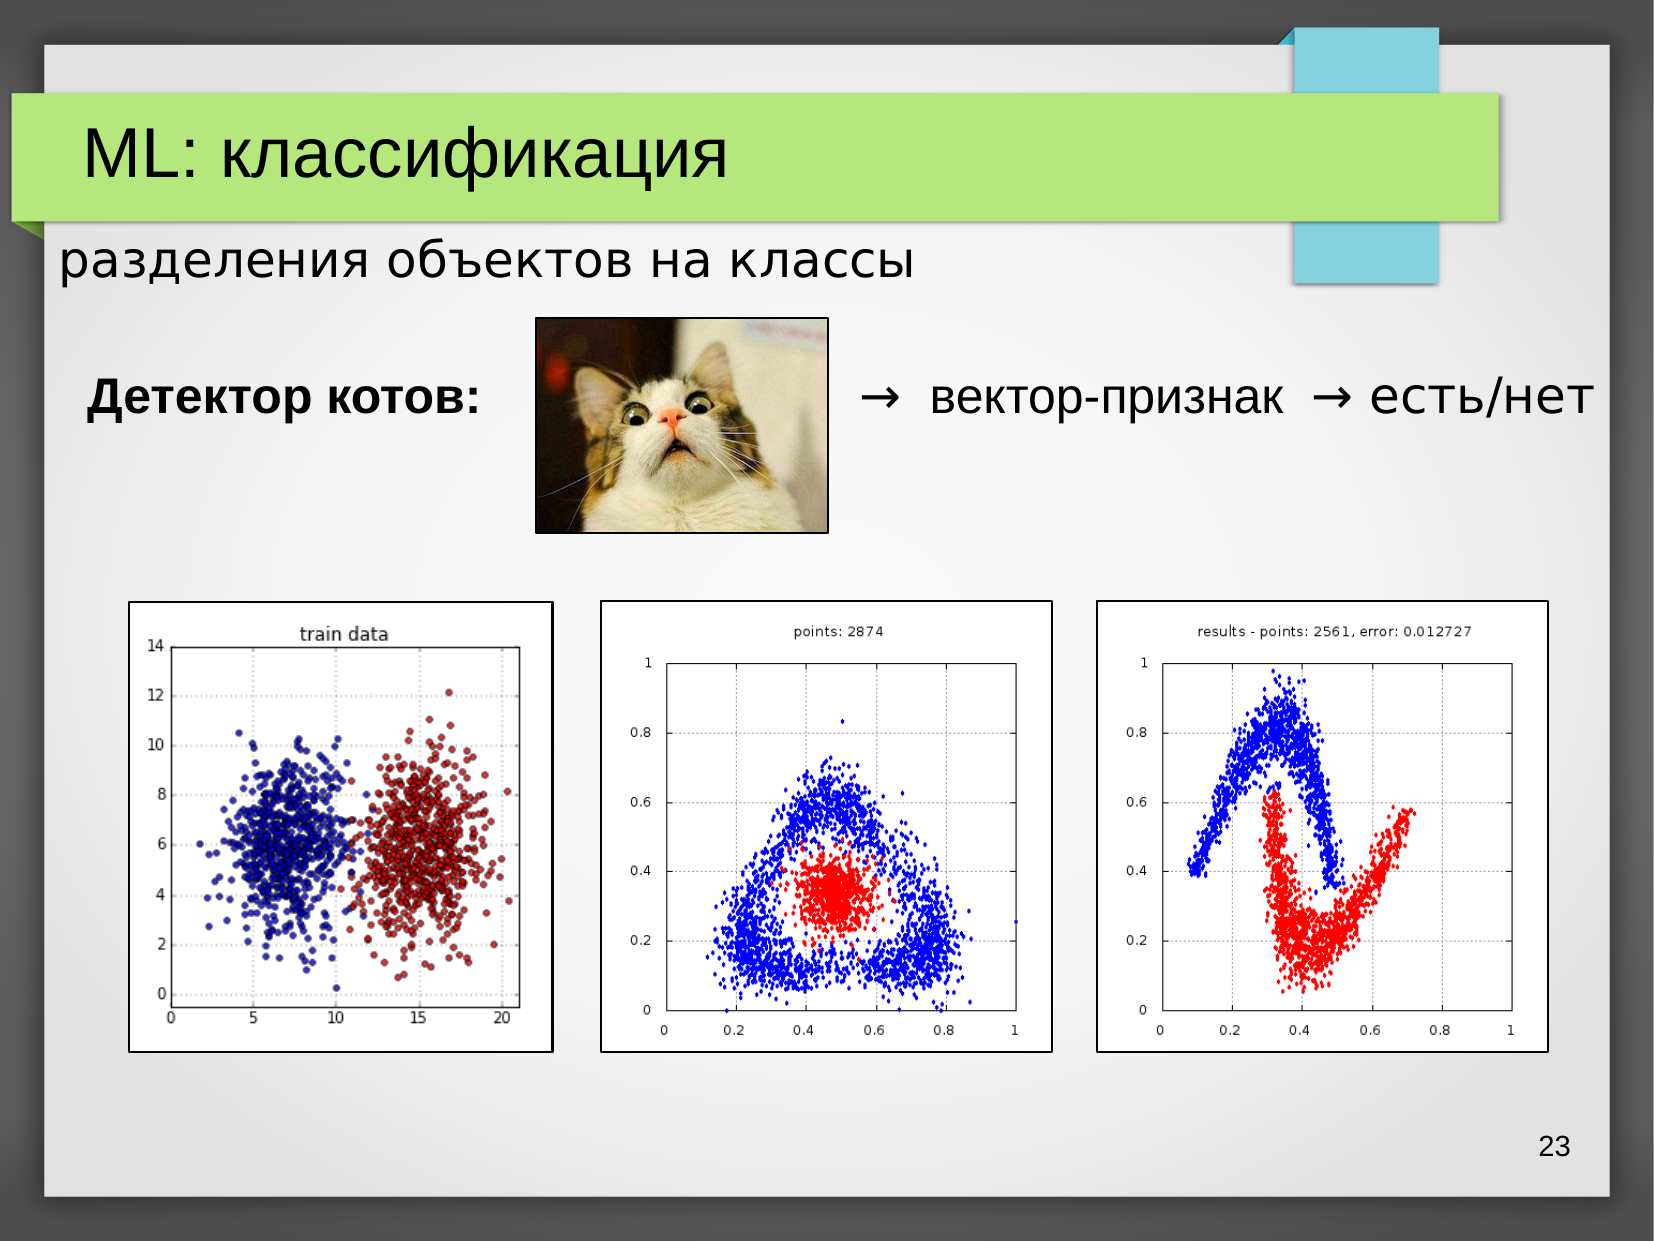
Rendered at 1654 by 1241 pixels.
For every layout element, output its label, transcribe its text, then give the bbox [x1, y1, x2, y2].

text_box Детектор котов: → вектор-признак → есть/нет [59, 342, 1607, 449]
title ML: классификация [82, 49, 1571, 257]
picture [0, 0, 1654, 1241]
text_box разделения объектов на классы [59, 230, 945, 290]
